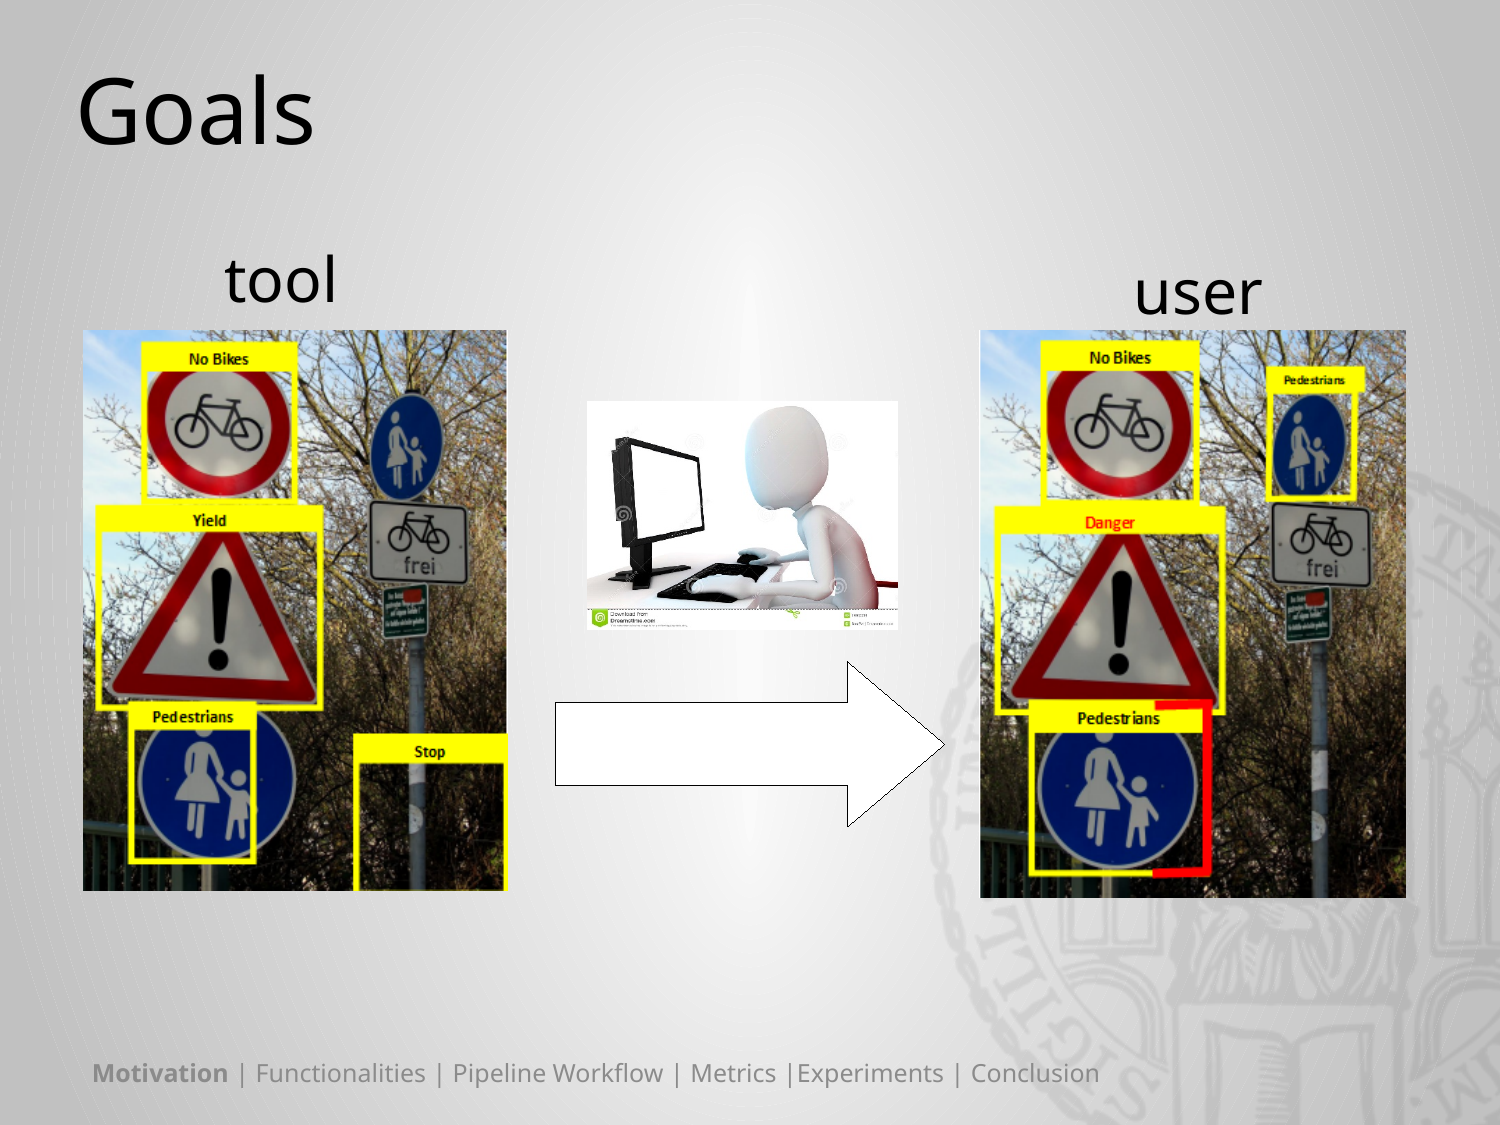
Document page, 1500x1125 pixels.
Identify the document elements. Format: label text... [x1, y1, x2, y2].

picture [587, 401, 898, 630]
text_box user [1133, 248, 1347, 321]
text_box tool [224, 236, 438, 310]
title Goals [75, 44, 1425, 174]
picture [929, 330, 1500, 1125]
text_box Motivation | Functionalities | Pipeline Workflow | Metrics |Experiments | Conclusion [76, 1042, 1164, 1103]
text_box [555, 661, 945, 827]
picture [83, 330, 508, 891]
